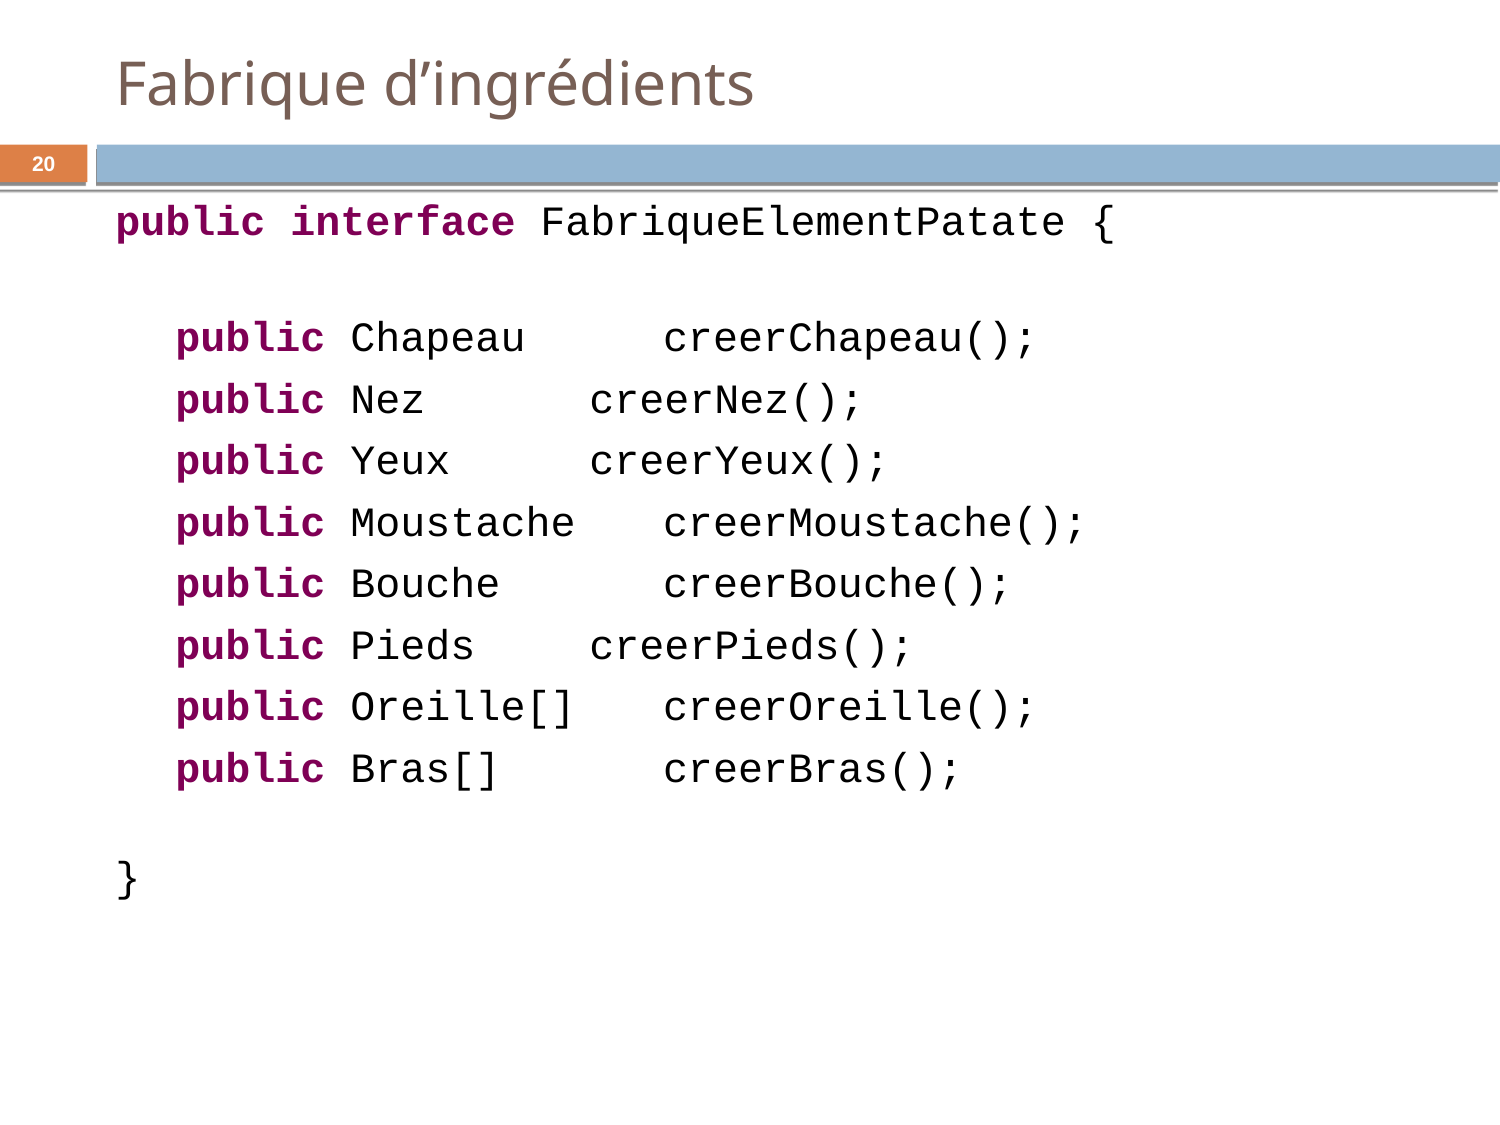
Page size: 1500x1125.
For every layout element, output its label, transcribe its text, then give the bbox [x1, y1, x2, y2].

slide_number <numéro> [0, 143, 88, 184]
title Fabrique d’ingrédients [100, 37, 1438, 126]
list public interface FabriqueElementPatate { public Chapeau creerChapeau(); public Nez creerNez(); public Yeux creerYeux(); public Moustache creerMoustache(); public Bouche creerBouche(); public Pieds creerPieds(); public Oreille[] creerOreille(); public Bras[] creerBras(); } [100, 196, 1438, 1000]
